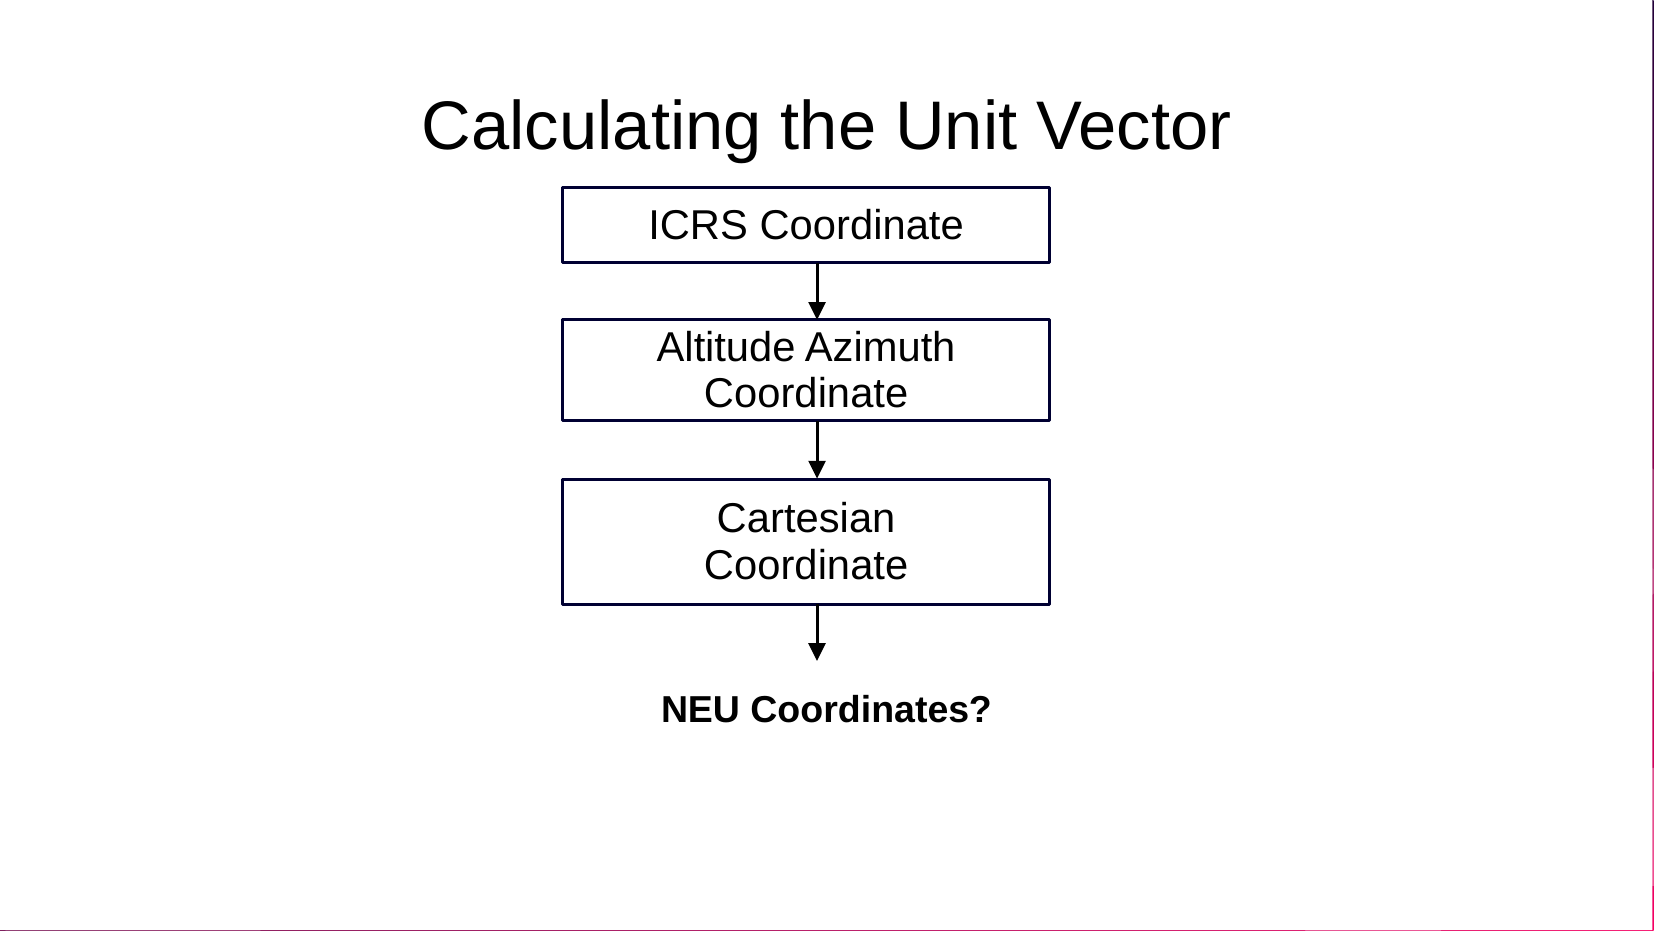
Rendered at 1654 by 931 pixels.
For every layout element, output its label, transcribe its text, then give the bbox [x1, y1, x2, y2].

text_box ICRS Coordinate [562, 187, 1050, 263]
title Calculating the Unit Vector [88, 44, 1565, 207]
text_box Altitude Azimuth Coordinate [562, 319, 1050, 421]
text_box Cartesian Coordinate [562, 479, 1050, 605]
text_box NEU Coordinates? [646, 680, 1008, 738]
